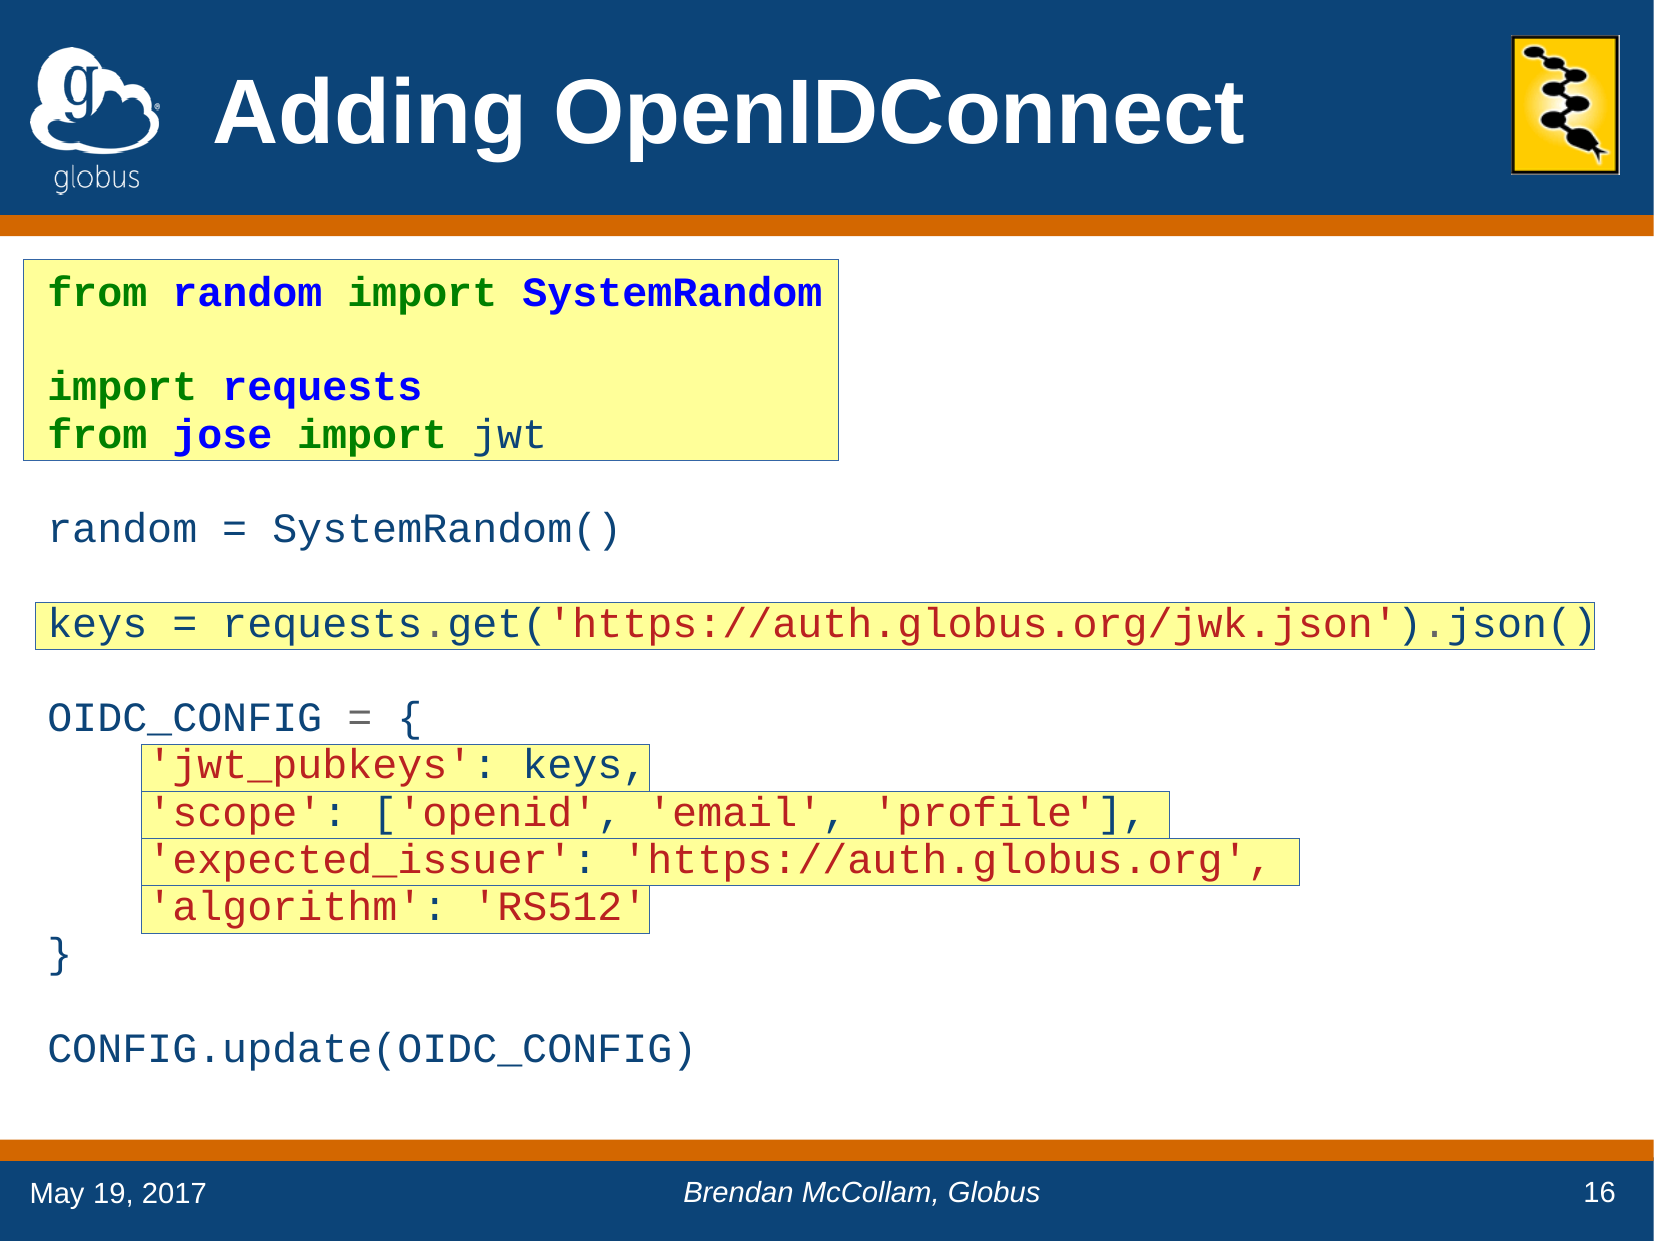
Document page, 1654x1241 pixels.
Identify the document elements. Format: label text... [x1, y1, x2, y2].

picture [1511, 35, 1620, 175]
list from random import SystemRandom import requests from jose import jwt random = SystemRandom() keys = requests.get('https://auth.globus.org/jwk.json').json() OIDC_CONFIG = { 'jwt_pubkeys': keys, 'scope': ['openid', 'email', 'profile'], 'expected_issuer': 'https://auth.globus.org', 'algorithm': 'RS512' } CONFIG.update(OIDC_CONFIG) [47, 271, 1607, 1111]
picture [30, 47, 160, 195]
title Adding OpenIDConnect [212, 8, 1465, 216]
text_box [23, 259, 839, 461]
text_box [35, 602, 47, 650]
